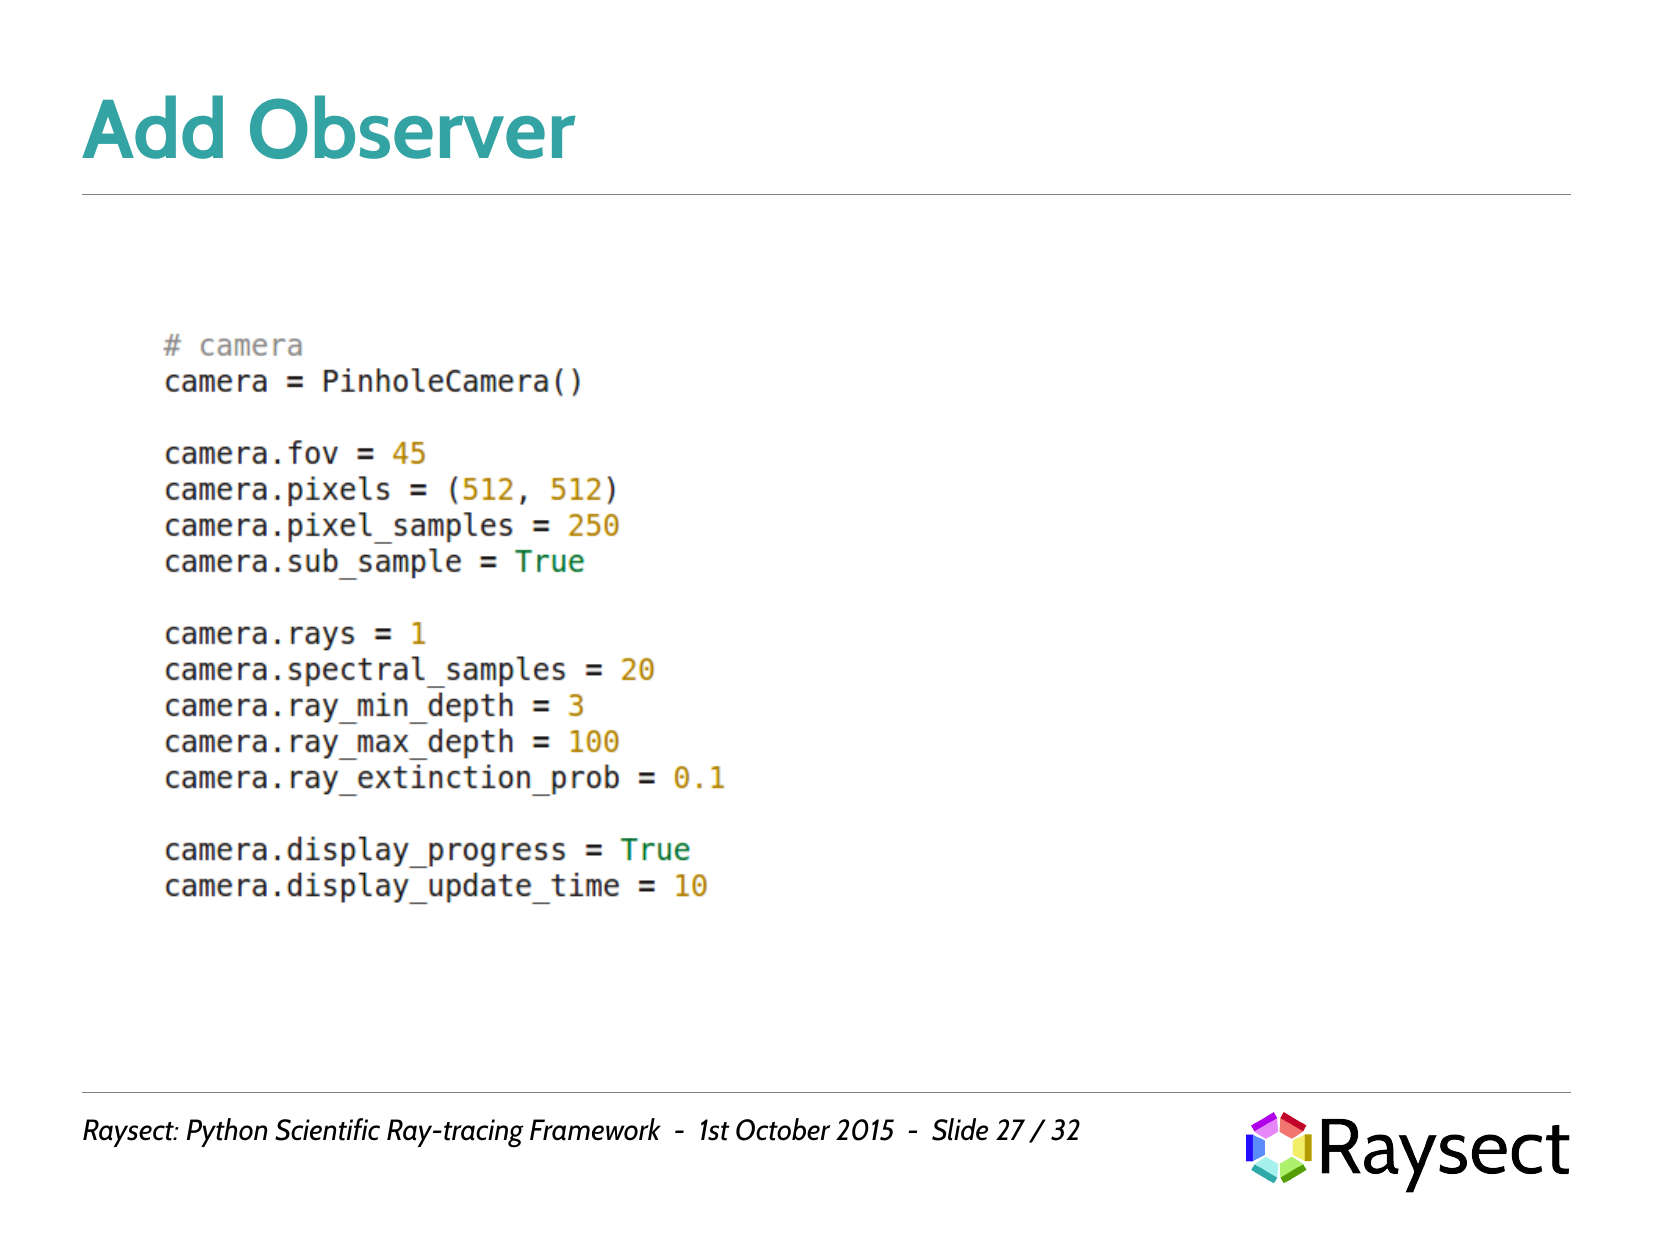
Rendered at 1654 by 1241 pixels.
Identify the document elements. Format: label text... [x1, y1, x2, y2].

picture [159, 331, 738, 909]
title Add Observer [82, 70, 1571, 187]
picture [1242, 1108, 1573, 1196]
